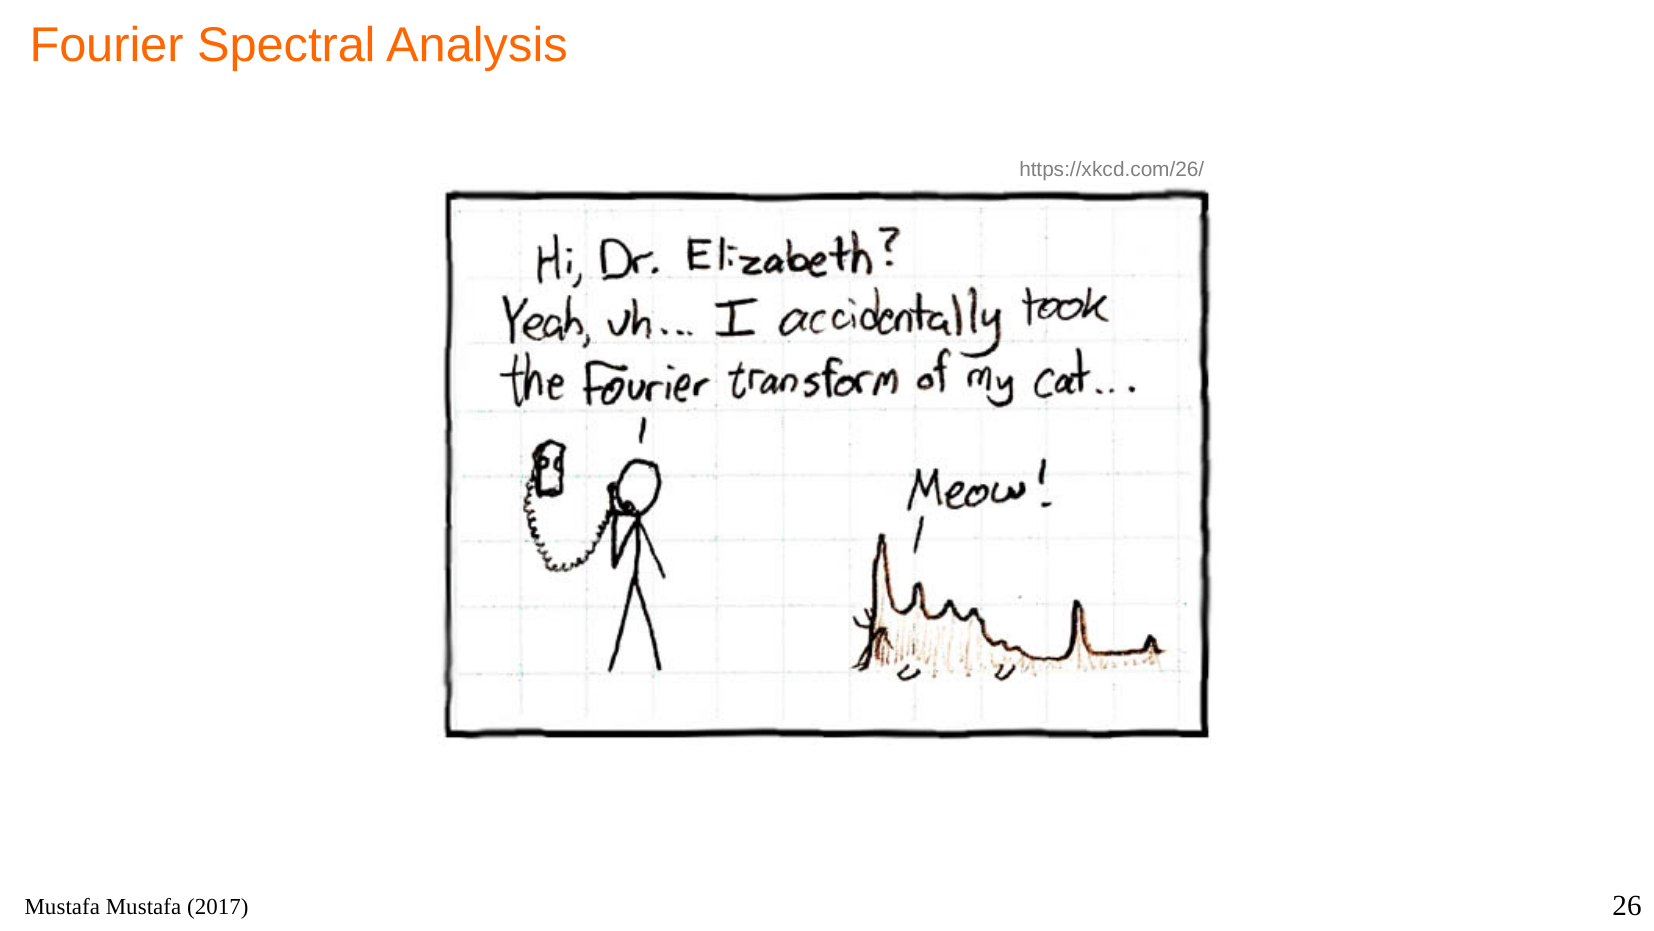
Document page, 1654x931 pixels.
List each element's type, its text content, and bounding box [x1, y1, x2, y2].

picture [436, 183, 1218, 748]
text_box https://xkcd.com/26/ [1004, 150, 1233, 189]
title Fourier Spectral Analysis [29, 15, 1621, 74]
